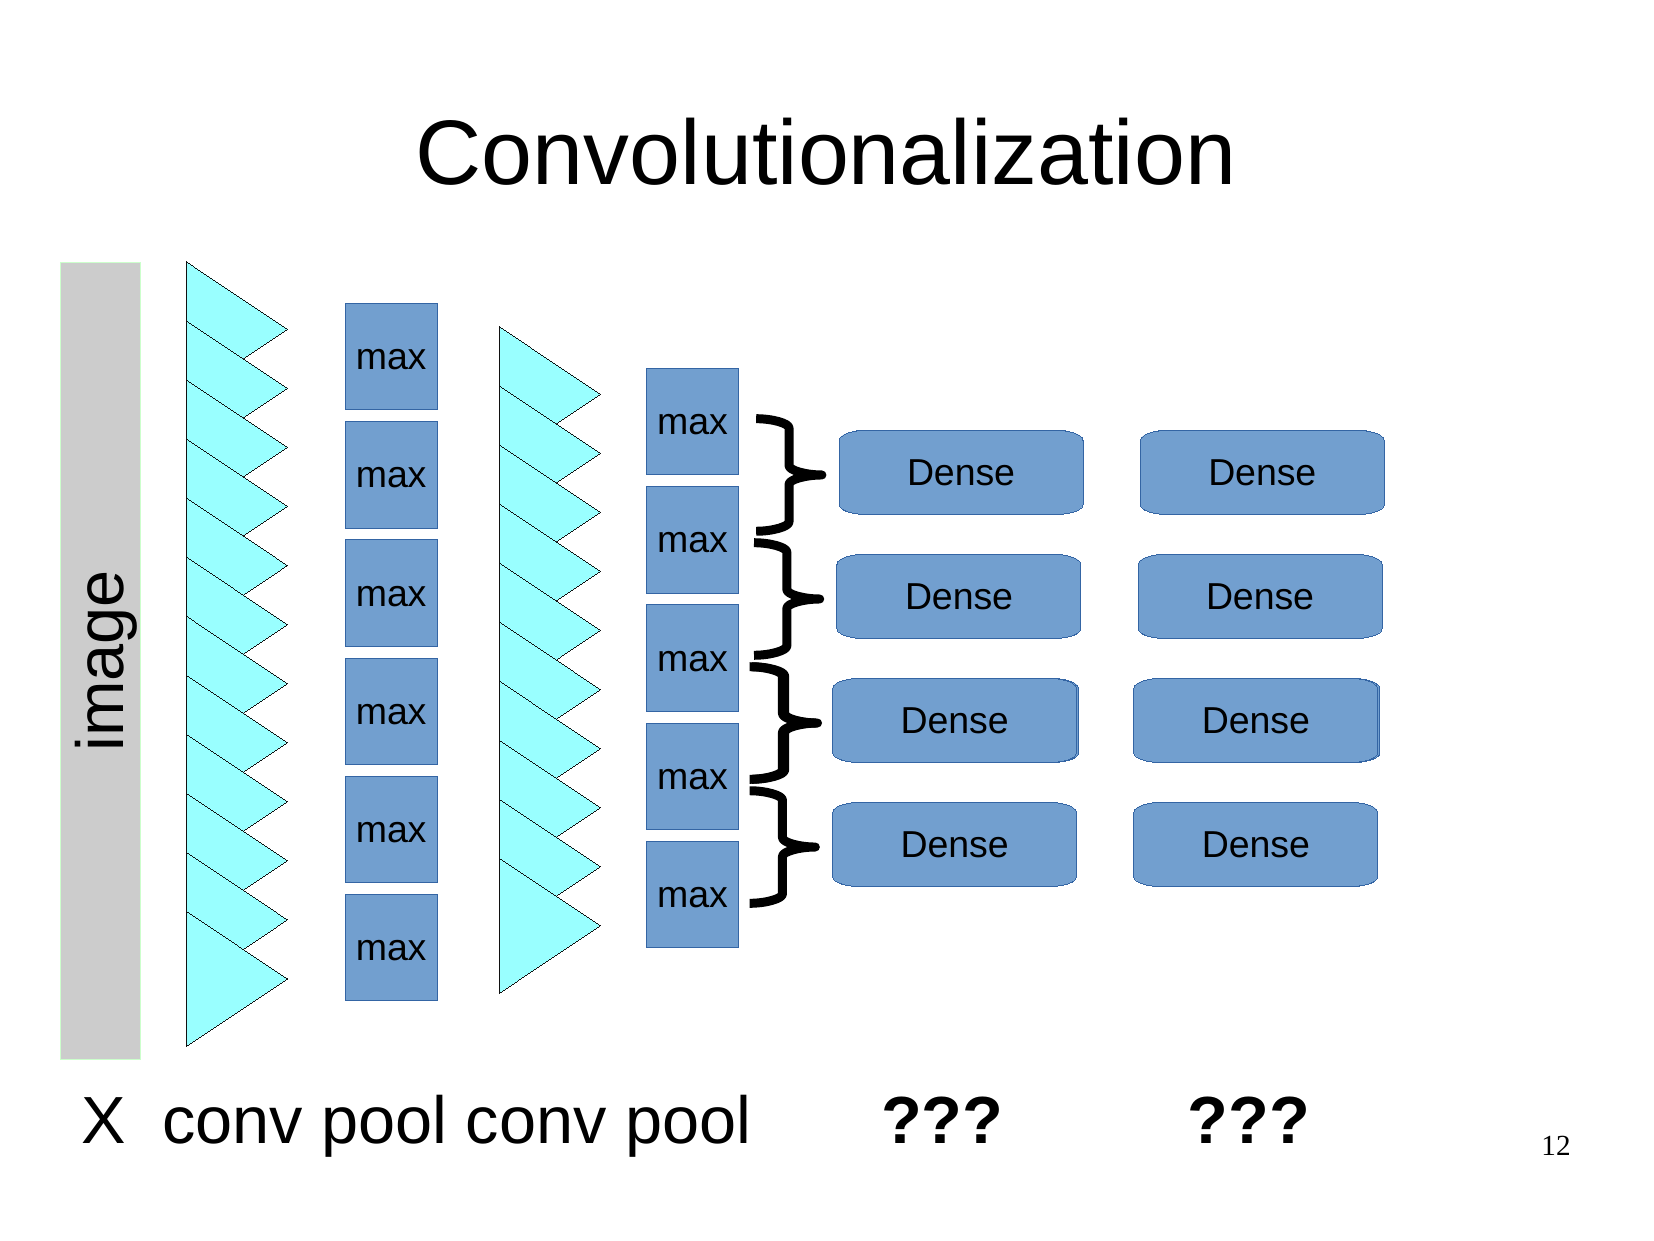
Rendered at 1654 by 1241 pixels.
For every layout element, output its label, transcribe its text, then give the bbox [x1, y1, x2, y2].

text_box Dense [1133, 802, 1378, 887]
text_box max [345, 658, 438, 765]
text_box Dense [1140, 430, 1385, 515]
text_box Dense [839, 430, 1084, 515]
text_box max [345, 776, 438, 883]
text_box max [345, 539, 438, 647]
text_box max [646, 604, 739, 712]
text_box Dense [1138, 554, 1383, 639]
text_box Dense [1133, 678, 1378, 763]
text_box Dense [832, 802, 1077, 887]
text_box Dense [836, 554, 1081, 639]
text_box max [646, 486, 739, 594]
text_box max [646, 841, 739, 948]
text_box [499, 326, 601, 994]
text_box max [646, 723, 739, 830]
text_box image [60, 262, 141, 1060]
text_box max [646, 368, 739, 475]
title Convolutionalization [82, 49, 1571, 257]
text_box max [345, 421, 438, 529]
text_box max [345, 894, 438, 1001]
text_box [186, 261, 288, 1047]
text_box max [345, 303, 438, 410]
text_box Dense [832, 678, 1077, 763]
list X conv pool conv pool ??? ??? [10, 1082, 1440, 1241]
